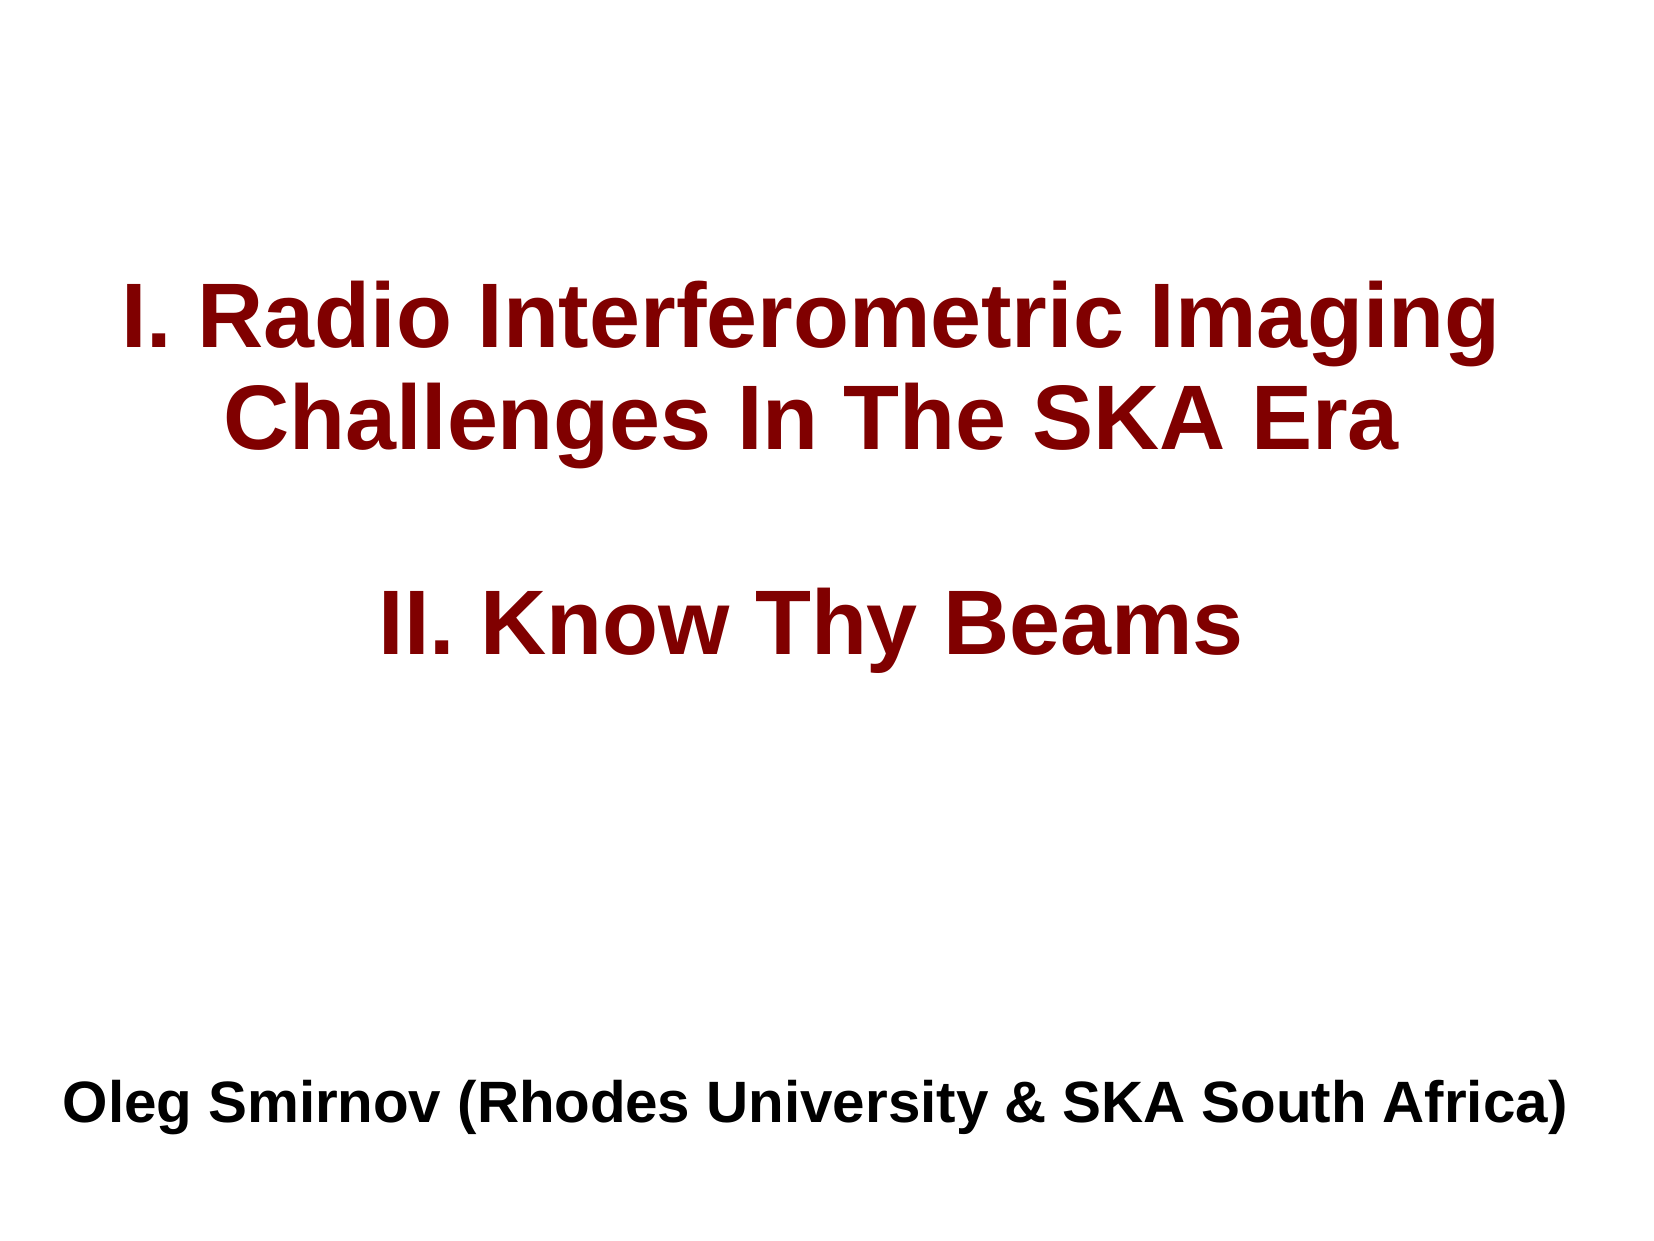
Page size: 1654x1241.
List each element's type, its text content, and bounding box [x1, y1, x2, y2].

title I. Radio Interferometric Imaging Challenges In The SKA Era II. Know Thy Beams [3, 263, 1621, 675]
list Oleg Smirnov (Rhodes University & SKA South Africa) [0, 1069, 1636, 1201]
